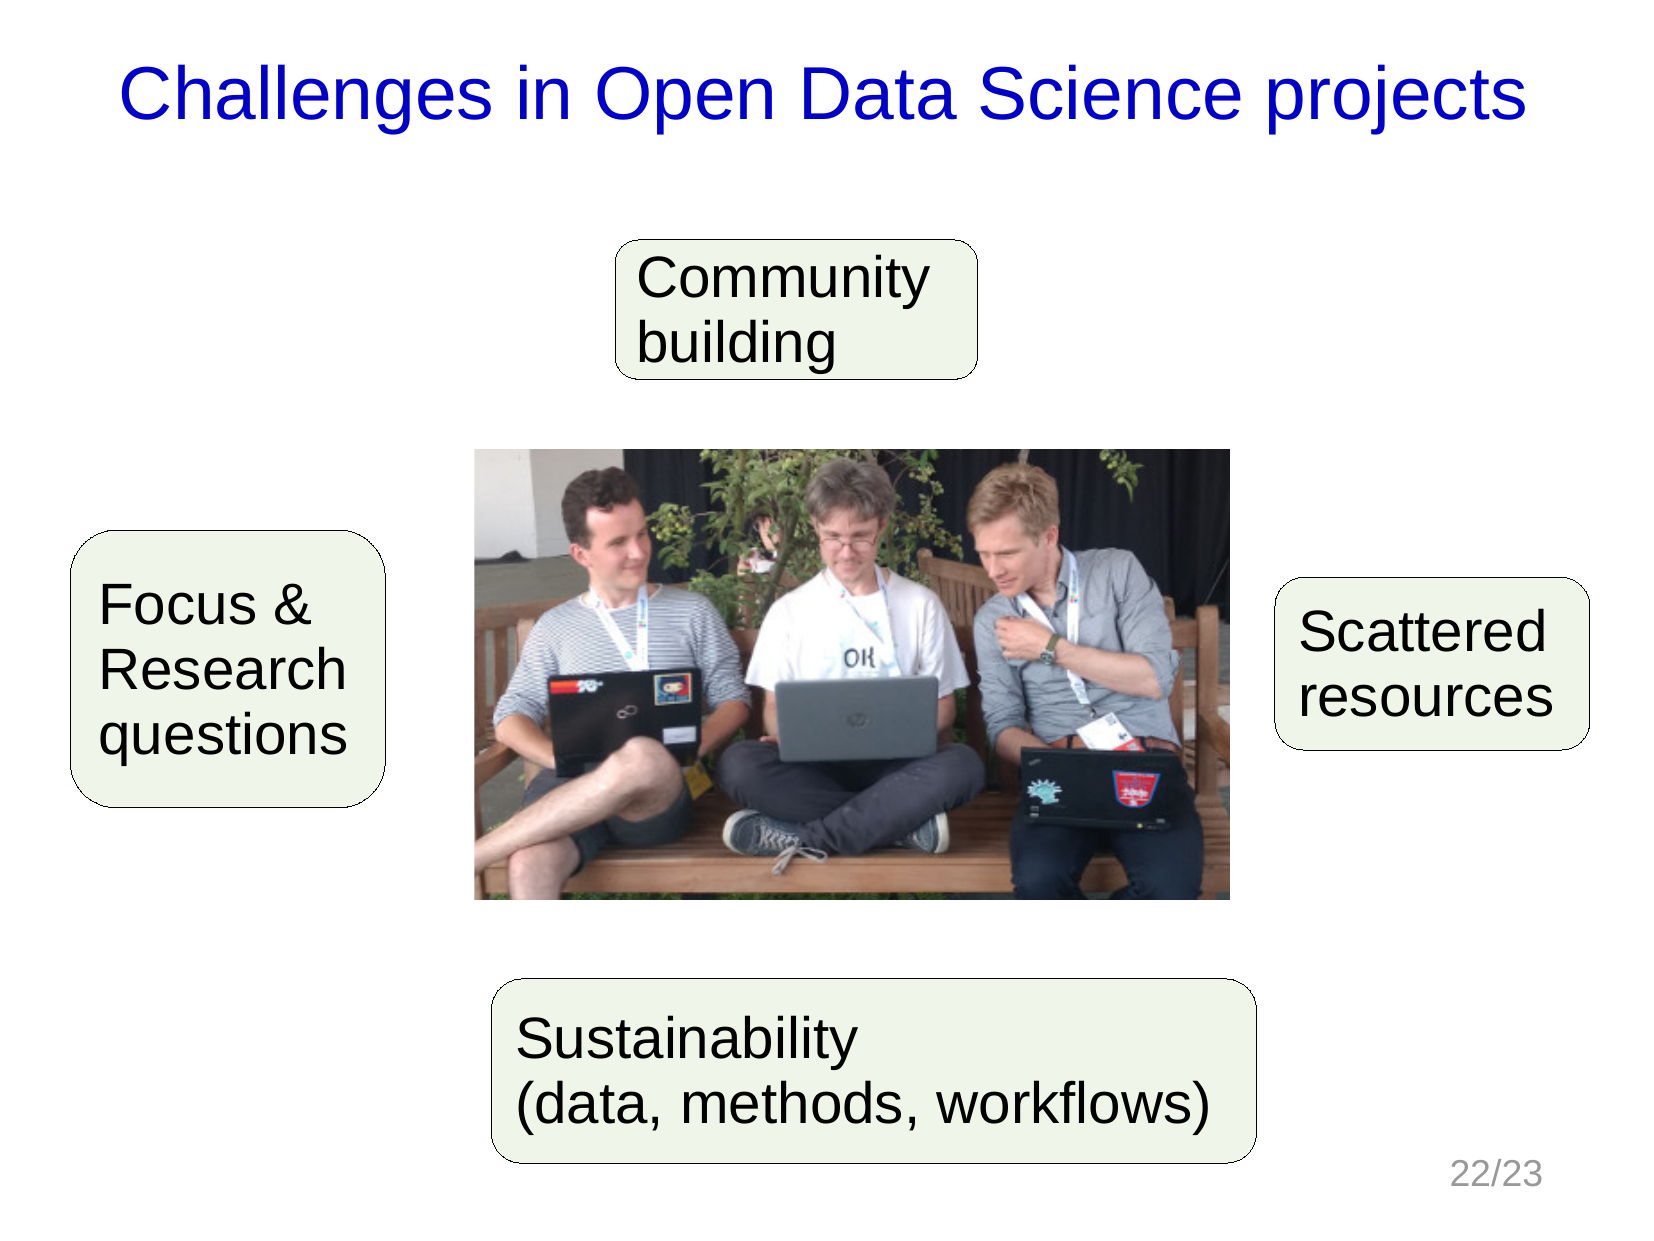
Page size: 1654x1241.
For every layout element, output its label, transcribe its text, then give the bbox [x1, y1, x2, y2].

text_box Community building [615, 239, 978, 380]
picture [474, 449, 1231, 900]
text_box Scattered resources [1274, 577, 1590, 751]
text_box Focus & Research questions [70, 530, 386, 808]
text_box <number>/23 [1434, 1144, 1654, 1216]
title Challenges in Open Data Science projects [119, 41, 1620, 145]
text_box Sustainability (data, methods, workflows) [491, 978, 1257, 1164]
